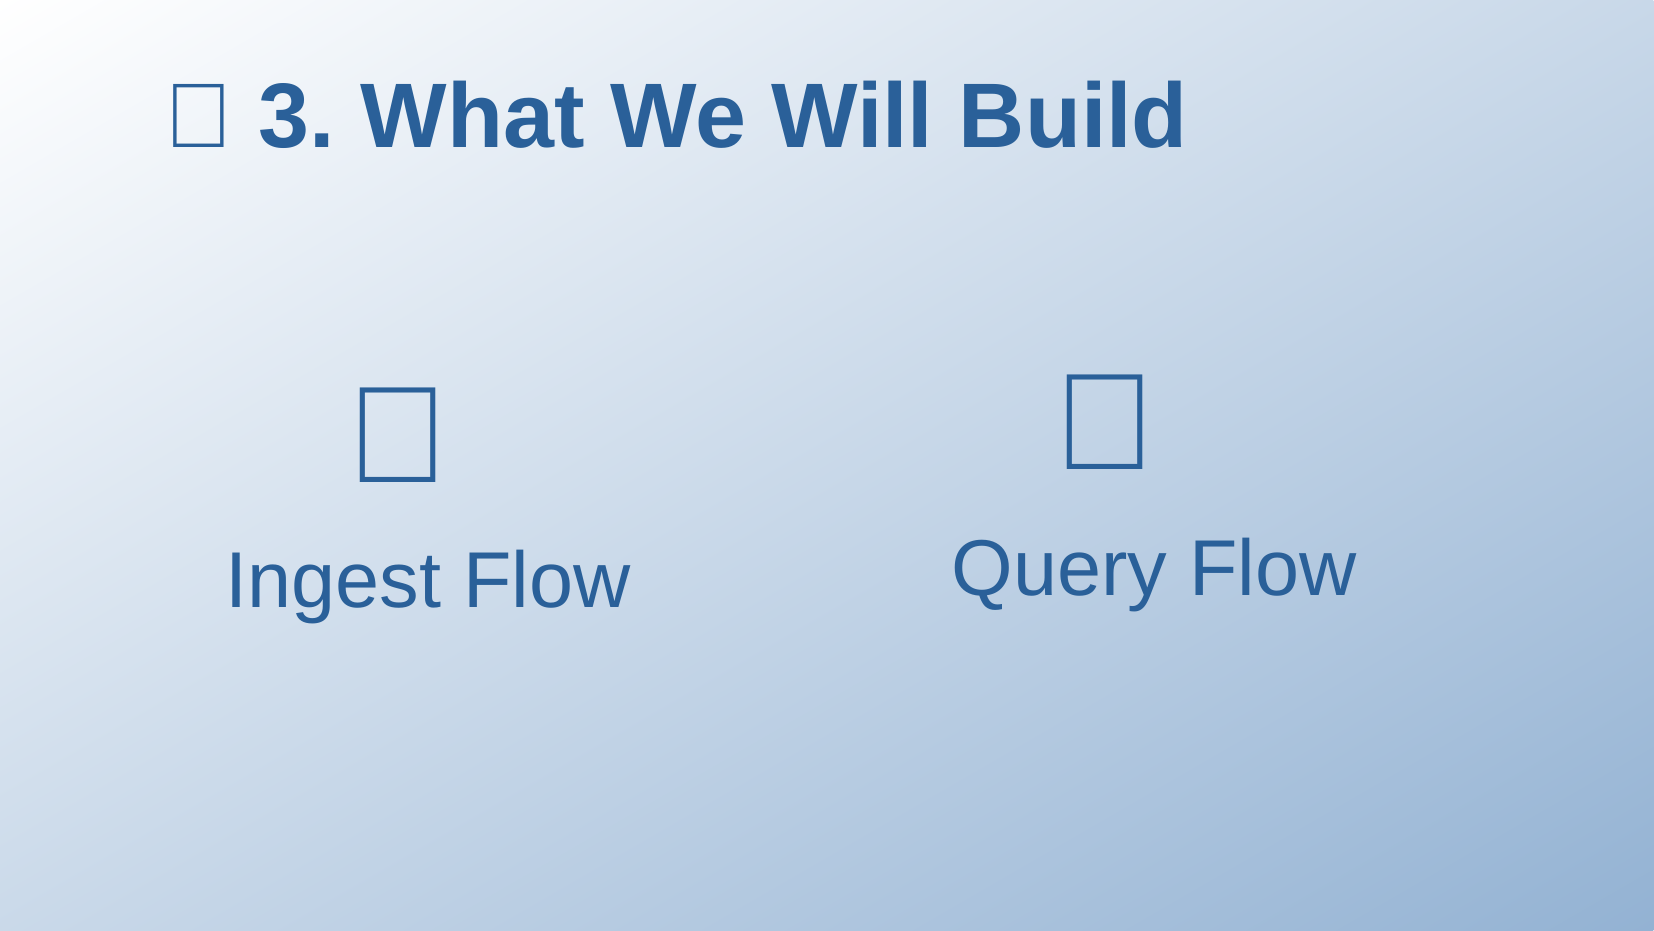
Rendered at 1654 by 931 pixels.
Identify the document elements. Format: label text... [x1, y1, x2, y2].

text_box 💬 Query Flow [937, 337, 1376, 682]
text_box 💾 Ingest Flow [211, 350, 774, 695]
text_box 🚀 3. What We Will Build [150, 57, 1613, 188]
